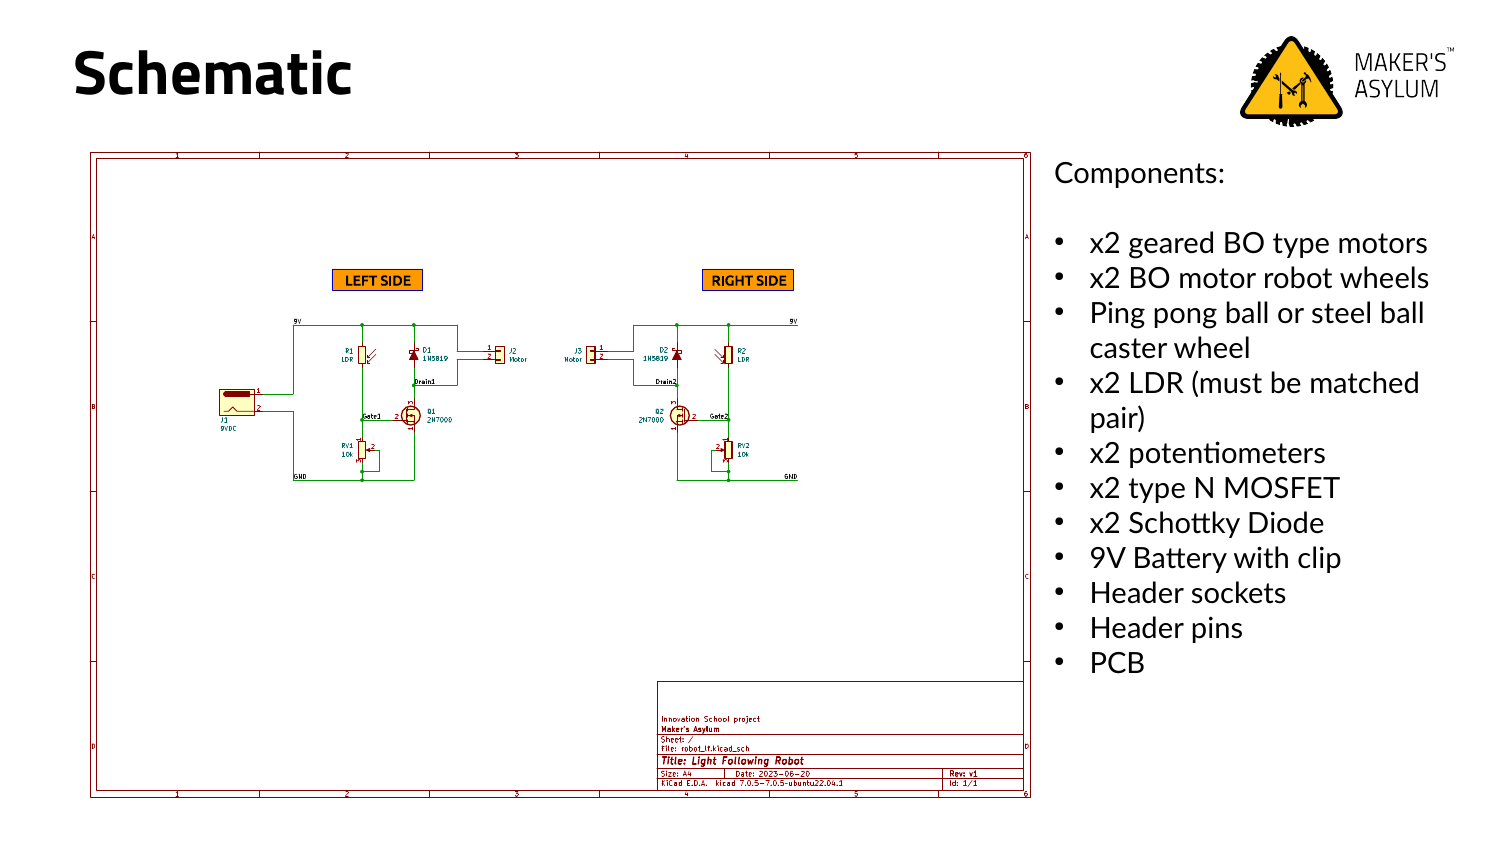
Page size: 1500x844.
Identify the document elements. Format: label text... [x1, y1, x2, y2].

text_box Schematic [58, 11, 822, 127]
picture [1240, 36, 1454, 128]
picture [88, 147, 1033, 798]
text_box Components: x2 geared BO type motors x2 BO motor robot wheels Ping pong ball or steel ball caster wheel x2 LDR (must be matched pair) x2 potentiometers x2 type N MOSFET x2 Schottky Diode 9V Battery with clip Header sockets Header pins PCB [1039, 147, 1453, 688]
